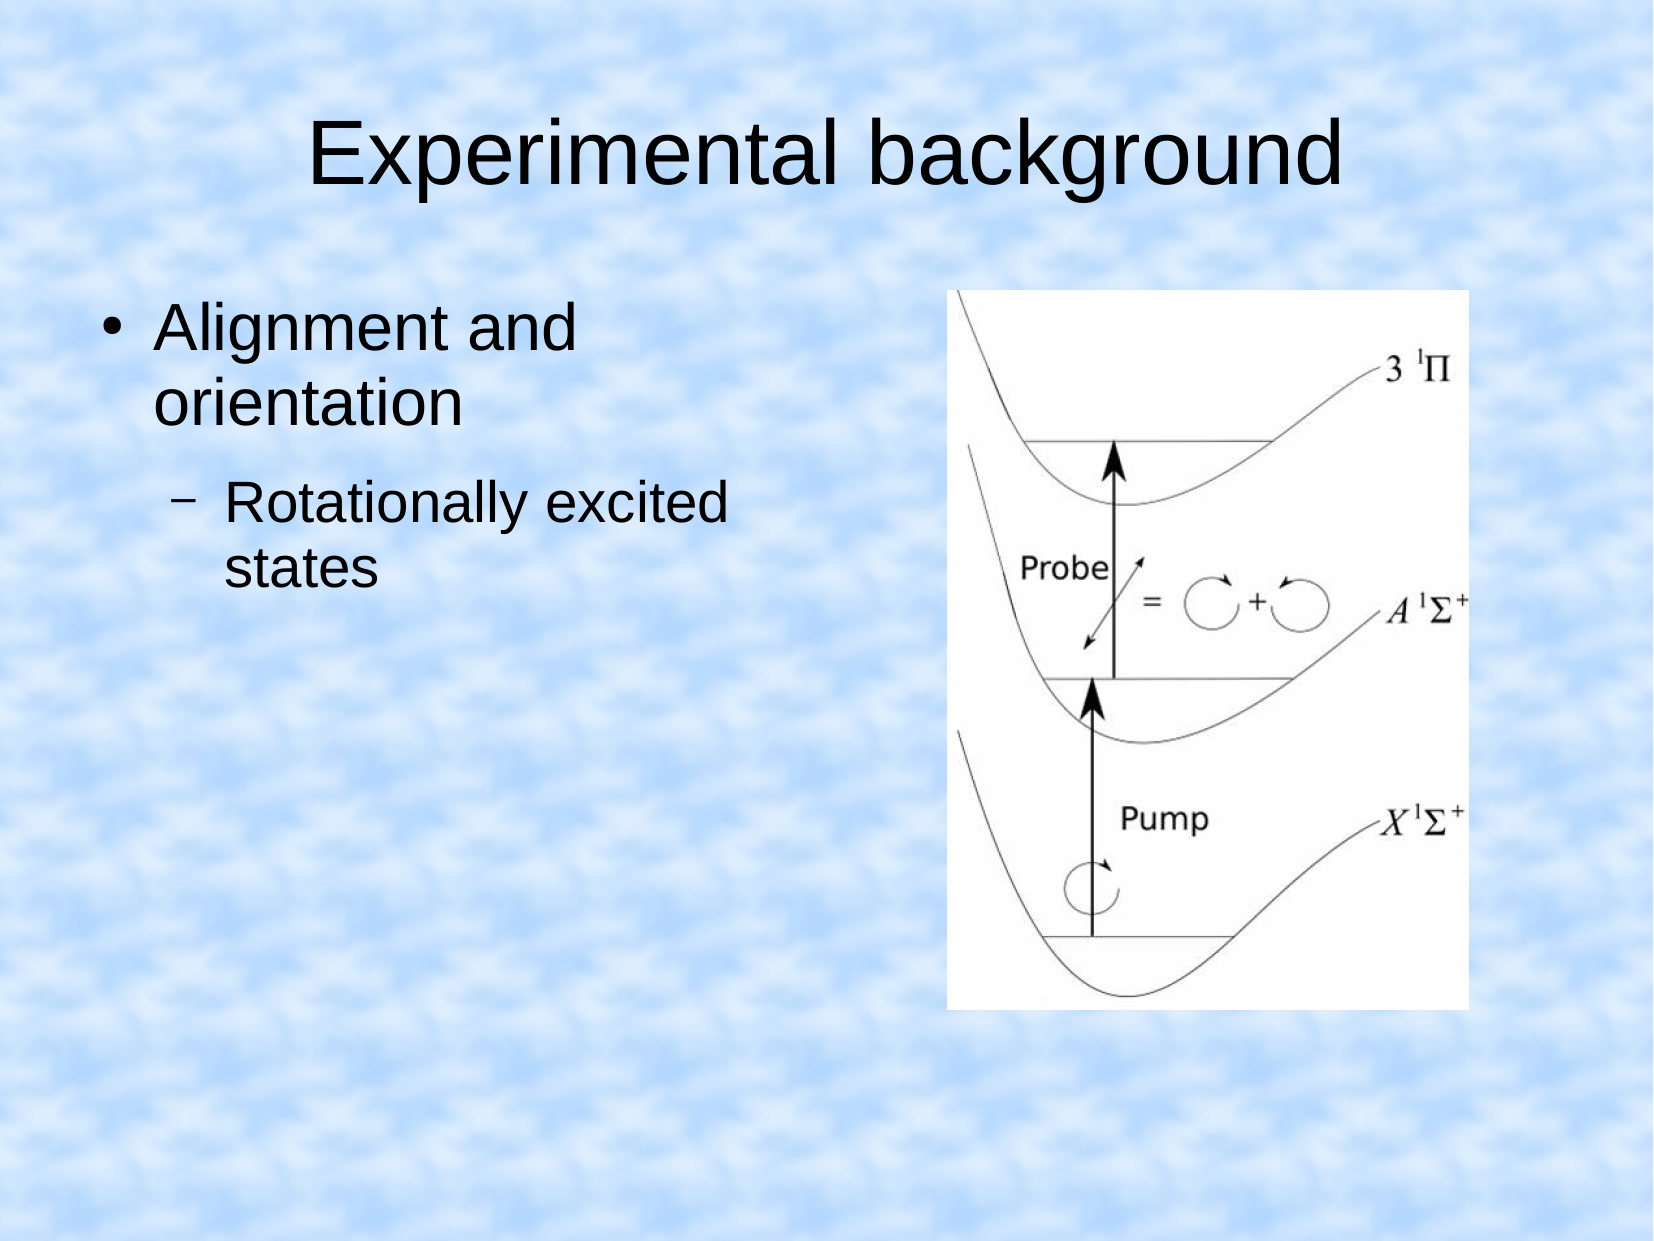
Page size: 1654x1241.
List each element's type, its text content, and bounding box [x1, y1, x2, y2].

picture [0, 0, 1654, 1241]
title Experimental background [82, 49, 1571, 257]
list Alignment and orientation Rotationally excited states [82, 290, 809, 1010]
